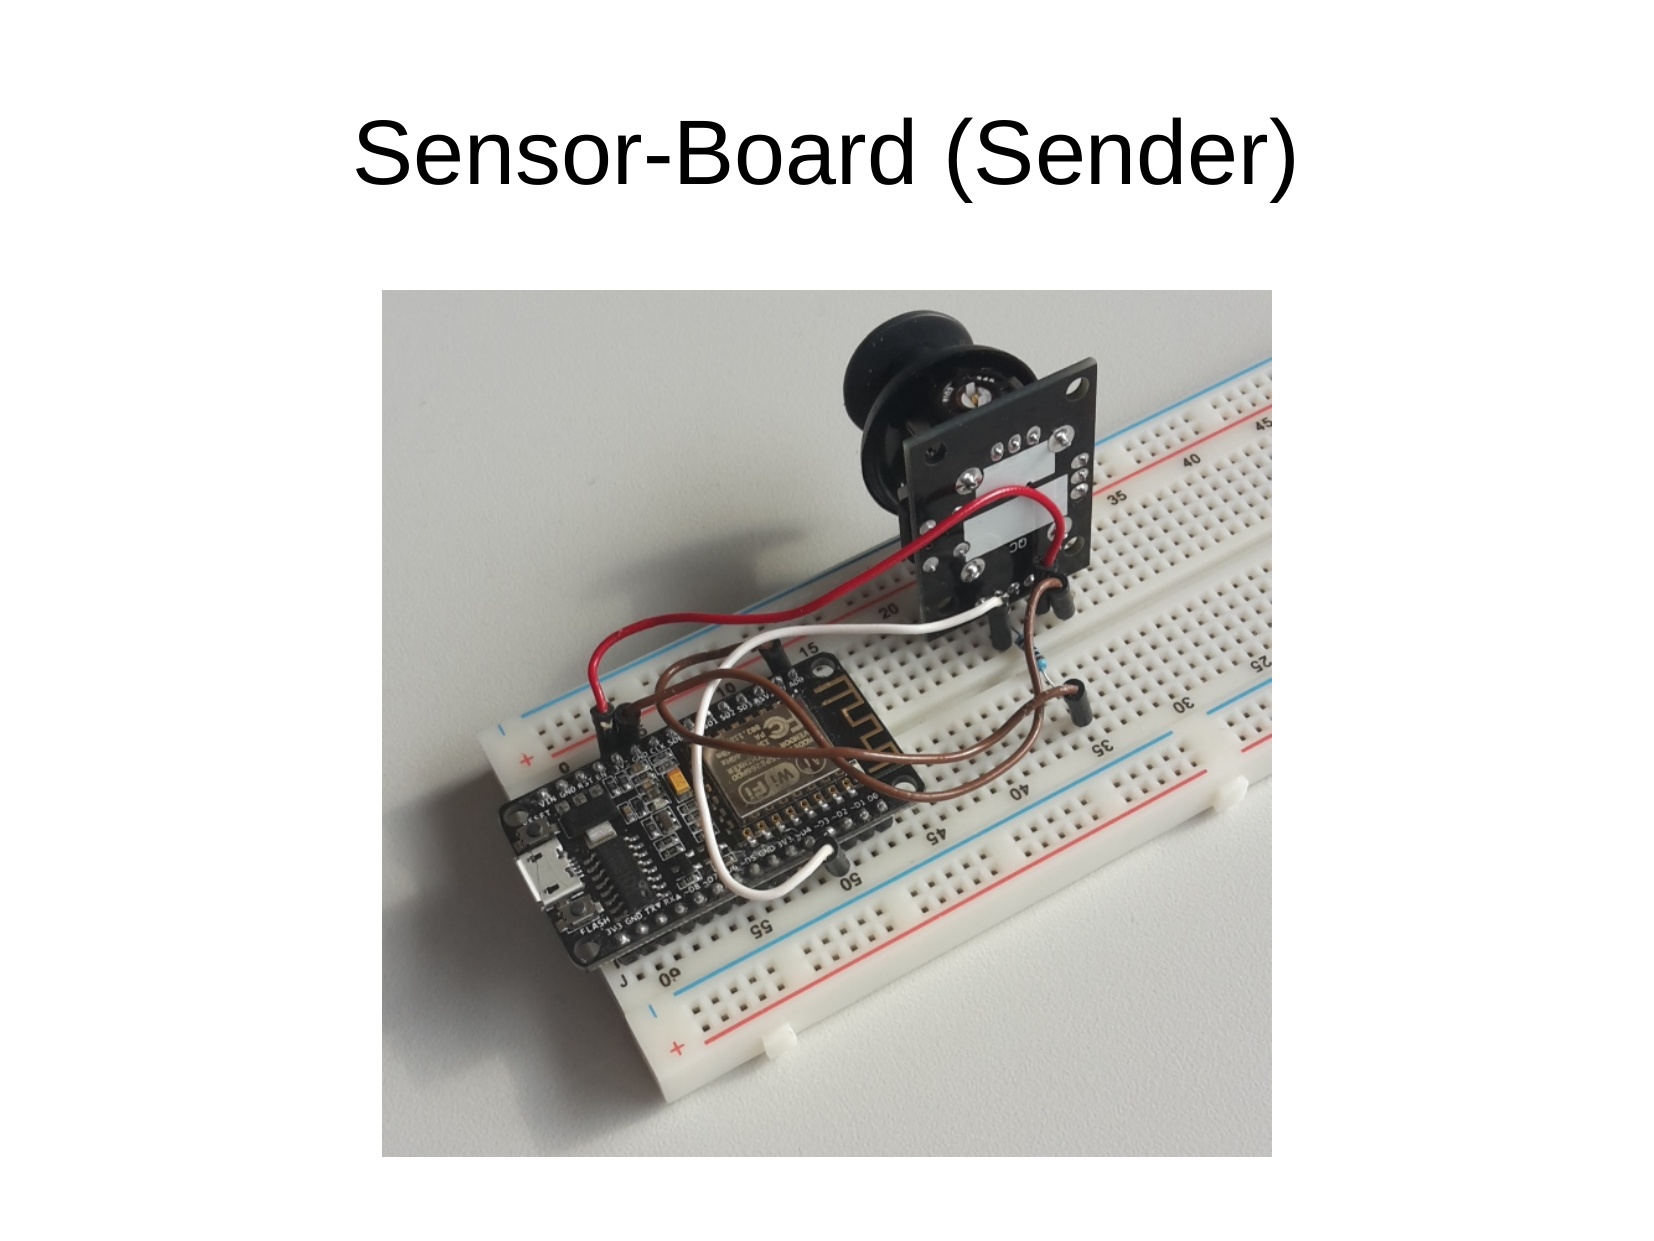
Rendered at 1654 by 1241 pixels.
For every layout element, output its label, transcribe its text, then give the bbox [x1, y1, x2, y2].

picture [382, 290, 1272, 1157]
title Sensor-Board (Sender) [82, 49, 1571, 257]
